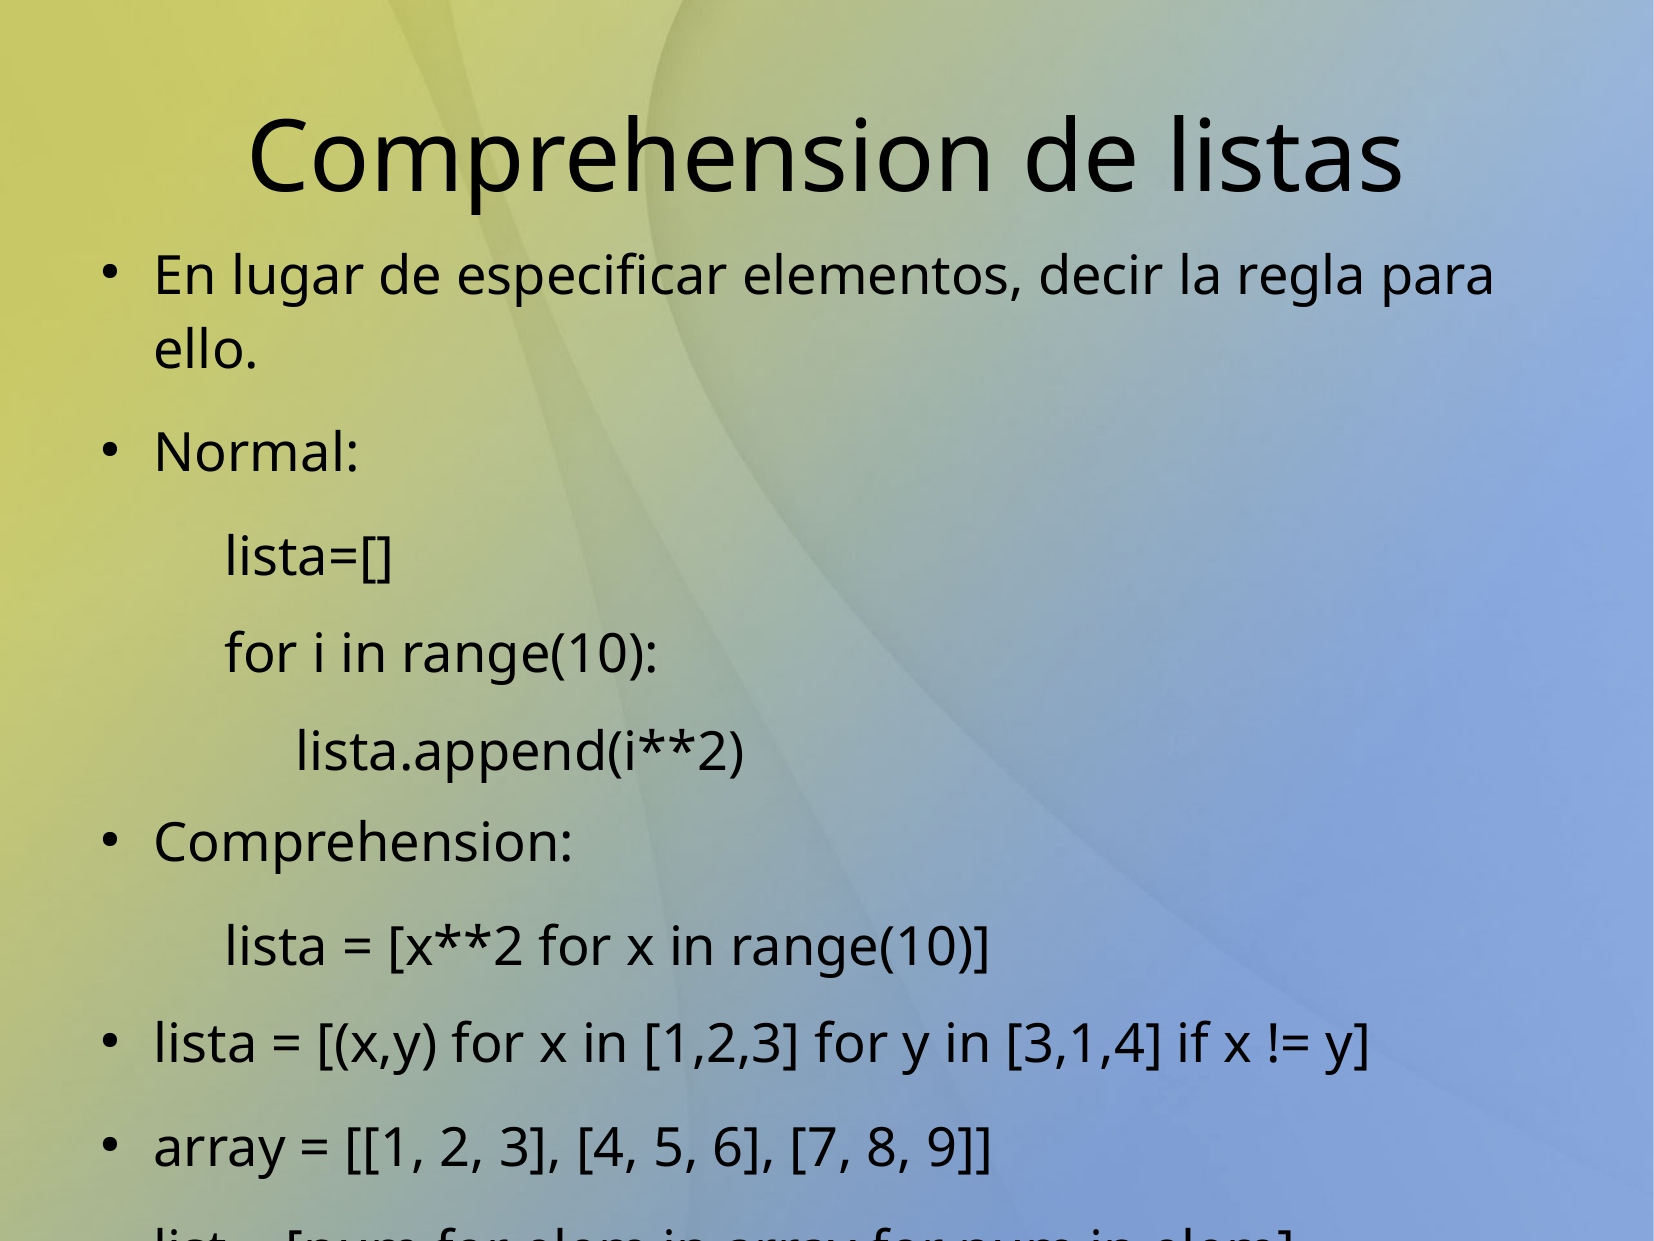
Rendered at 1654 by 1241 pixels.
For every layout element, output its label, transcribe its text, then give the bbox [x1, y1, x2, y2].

picture [0, 0, 1654, 1241]
list En lugar de especificar elementos, decir la regla para ello. Normal: lista=[] for i in range(10): lista.append(i**2) Comprehension: lista = [x**2 for x in range(10)] lista = [(x,y) for x in [1,2,3] for y in [3,1,4] if x != y] array = [[1, 2, 3], [4, 5, 6], [7, 8, 9]] list = [num for elem in array for num in elem] [82, 236, 1571, 1166]
title Comprehension de listas [82, 49, 1571, 236]
